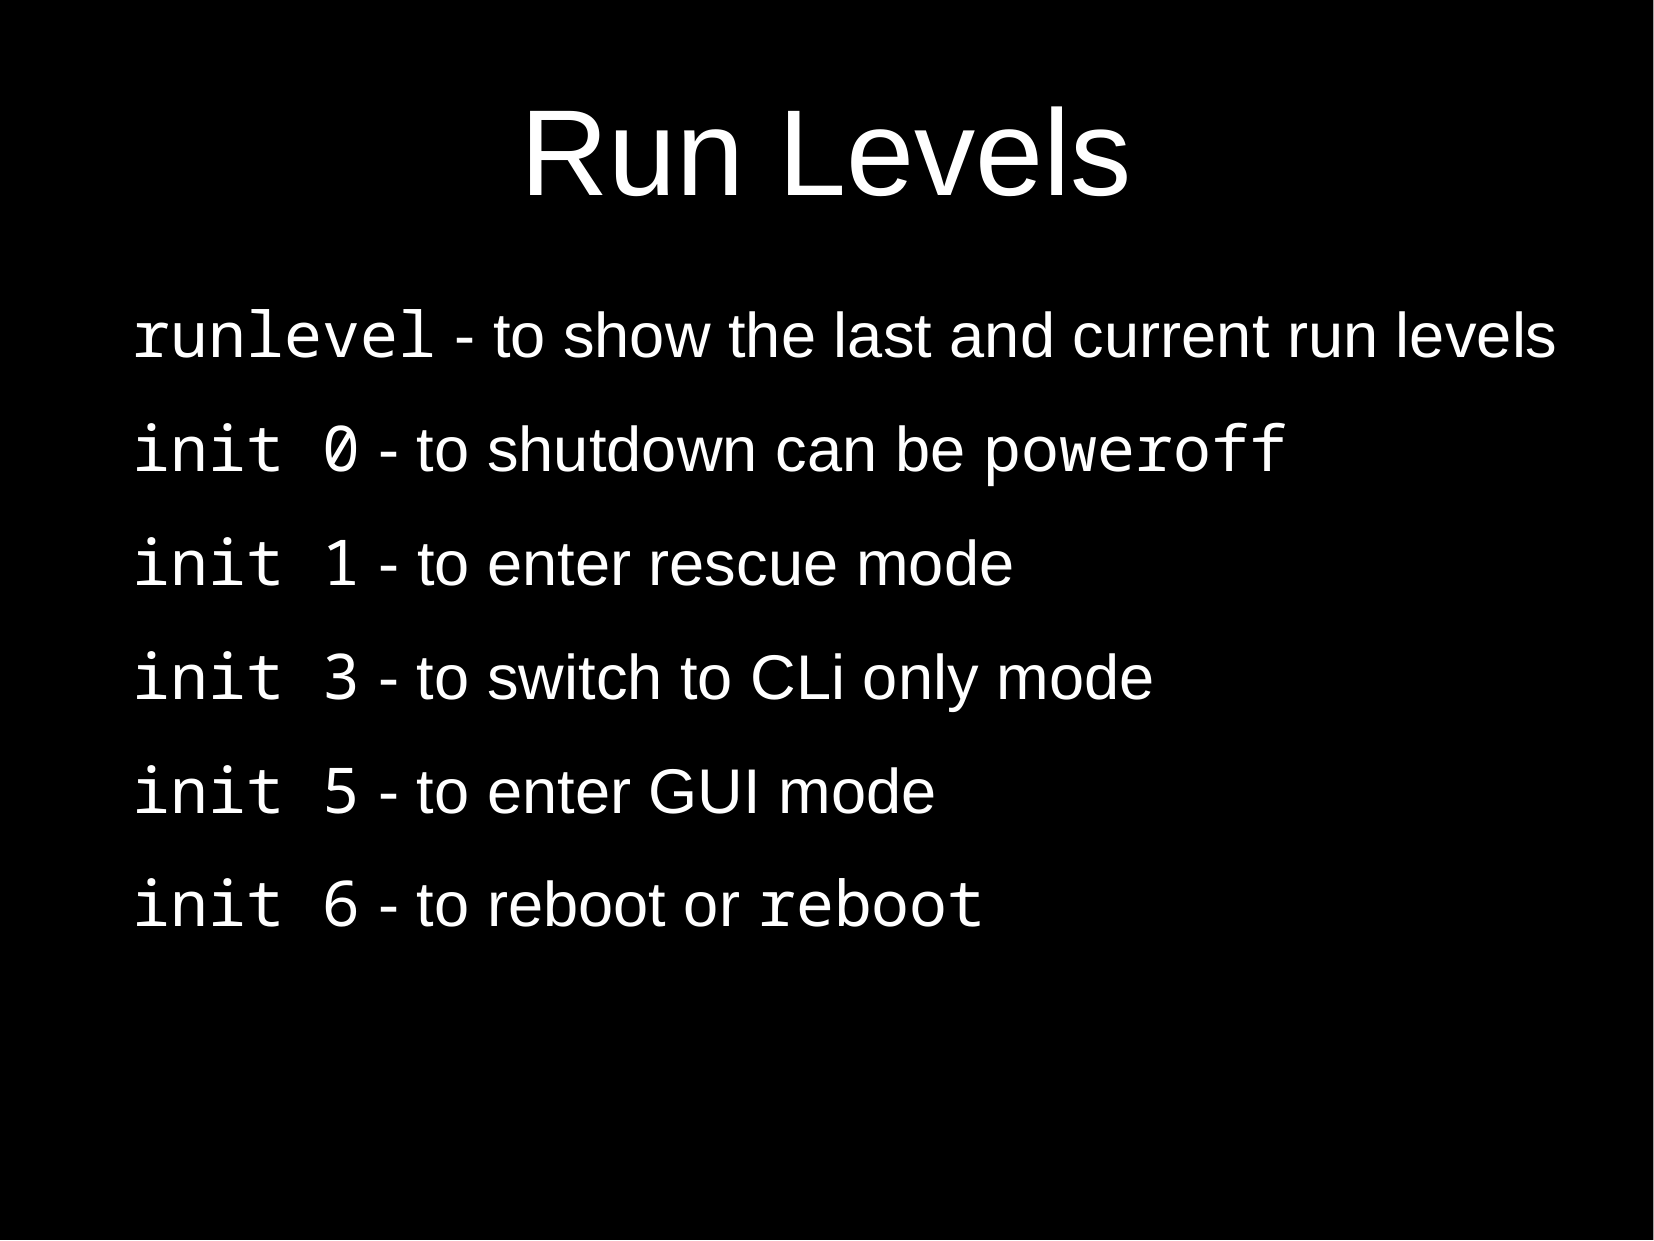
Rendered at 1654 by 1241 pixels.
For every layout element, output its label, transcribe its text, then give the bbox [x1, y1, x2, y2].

list runlevel - to show the last and current run levels init 0 - to shutdown can be poweroff init 1 - to enter rescue mode init 3 - to switch to CLi only mode init 5 - to enter GUI mode init 6 - to reboot or reboot [82, 290, 1571, 1010]
title Run Levels [82, 49, 1571, 257]
